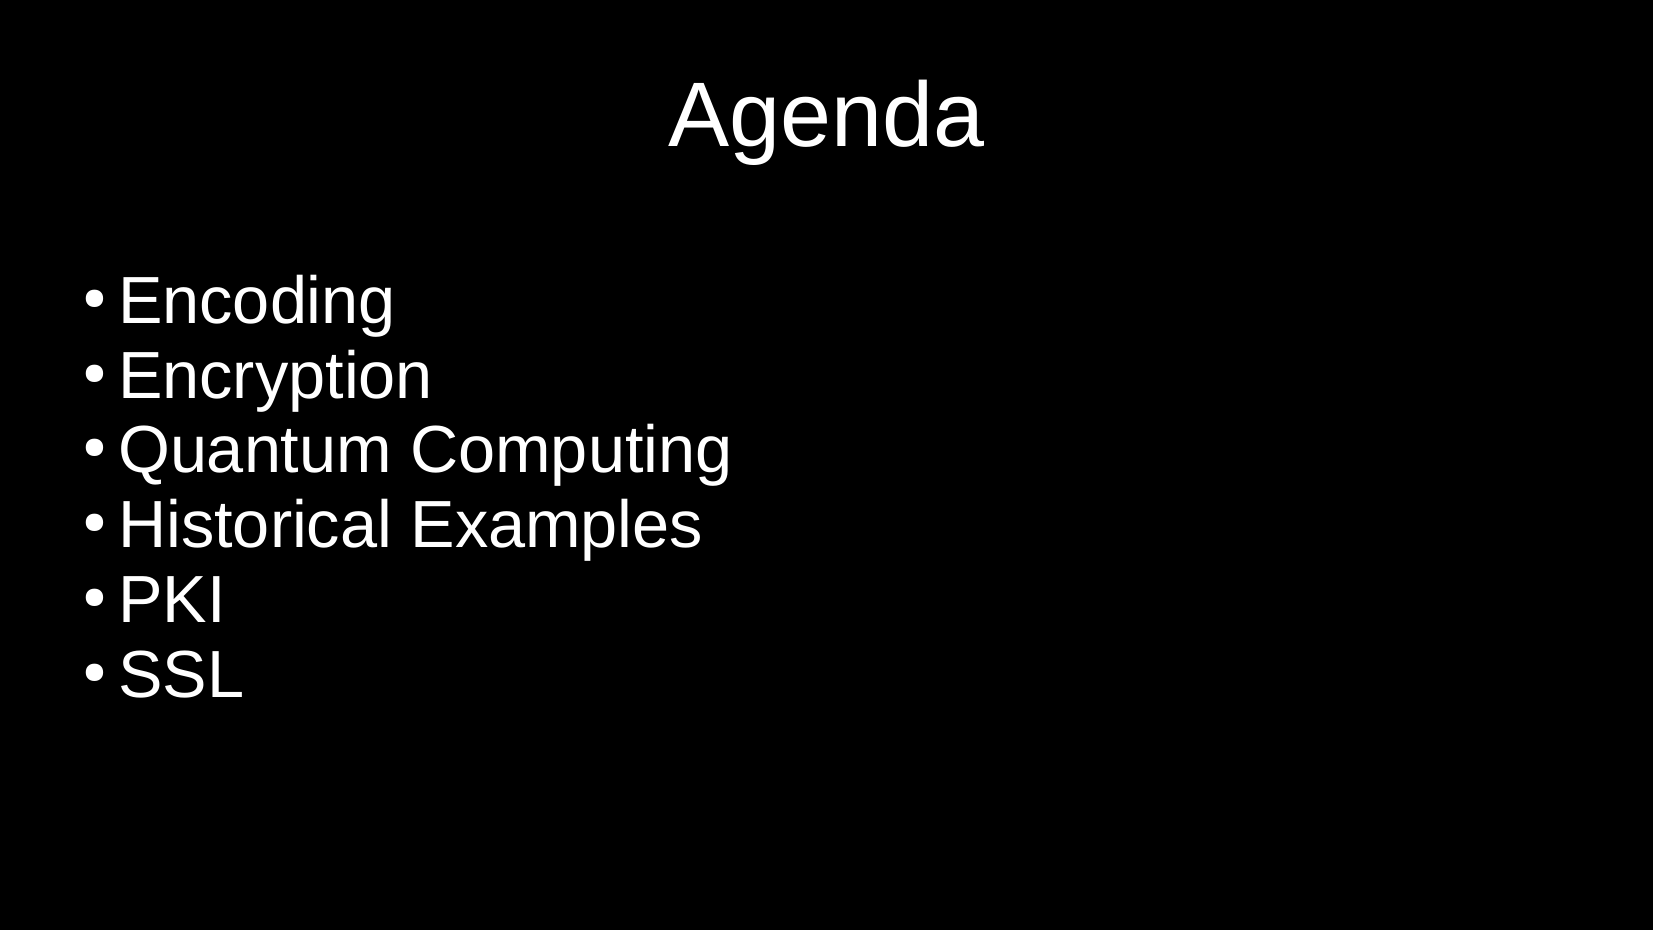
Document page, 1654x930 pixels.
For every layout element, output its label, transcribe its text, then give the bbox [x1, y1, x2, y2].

subtitle Encoding Encryption Quantum Computing Historical Examples PKI SSL [82, 217, 1571, 757]
title Agenda [82, 37, 1571, 193]
